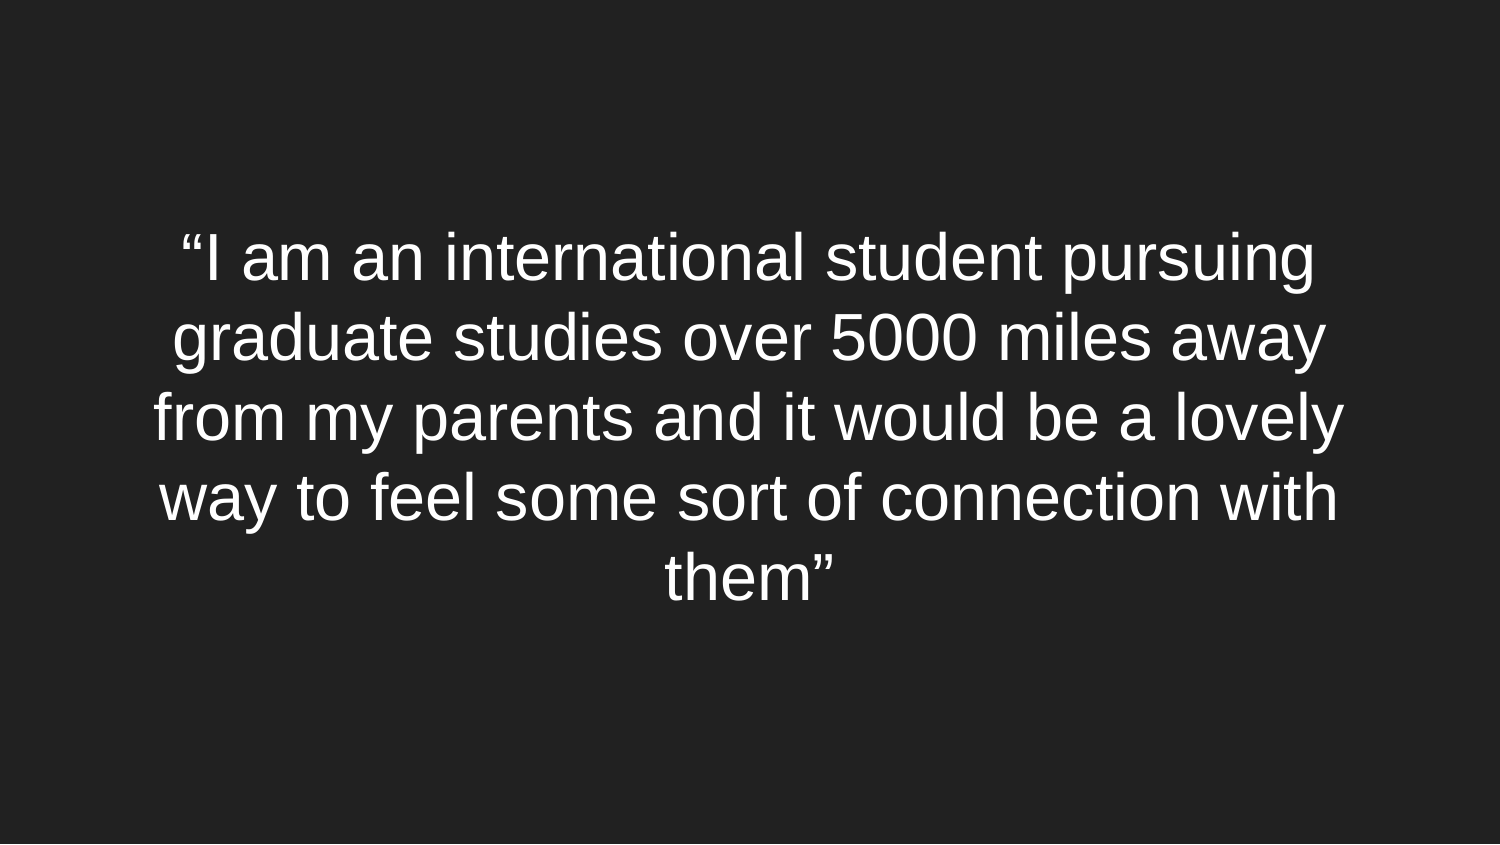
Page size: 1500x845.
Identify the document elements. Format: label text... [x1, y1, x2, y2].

subtitle “I am an international student pursuing graduate studies over 5000 miles away from my parents and it would be a lovely way to feel some sort of connection with them” [83, 199, 1417, 310]
